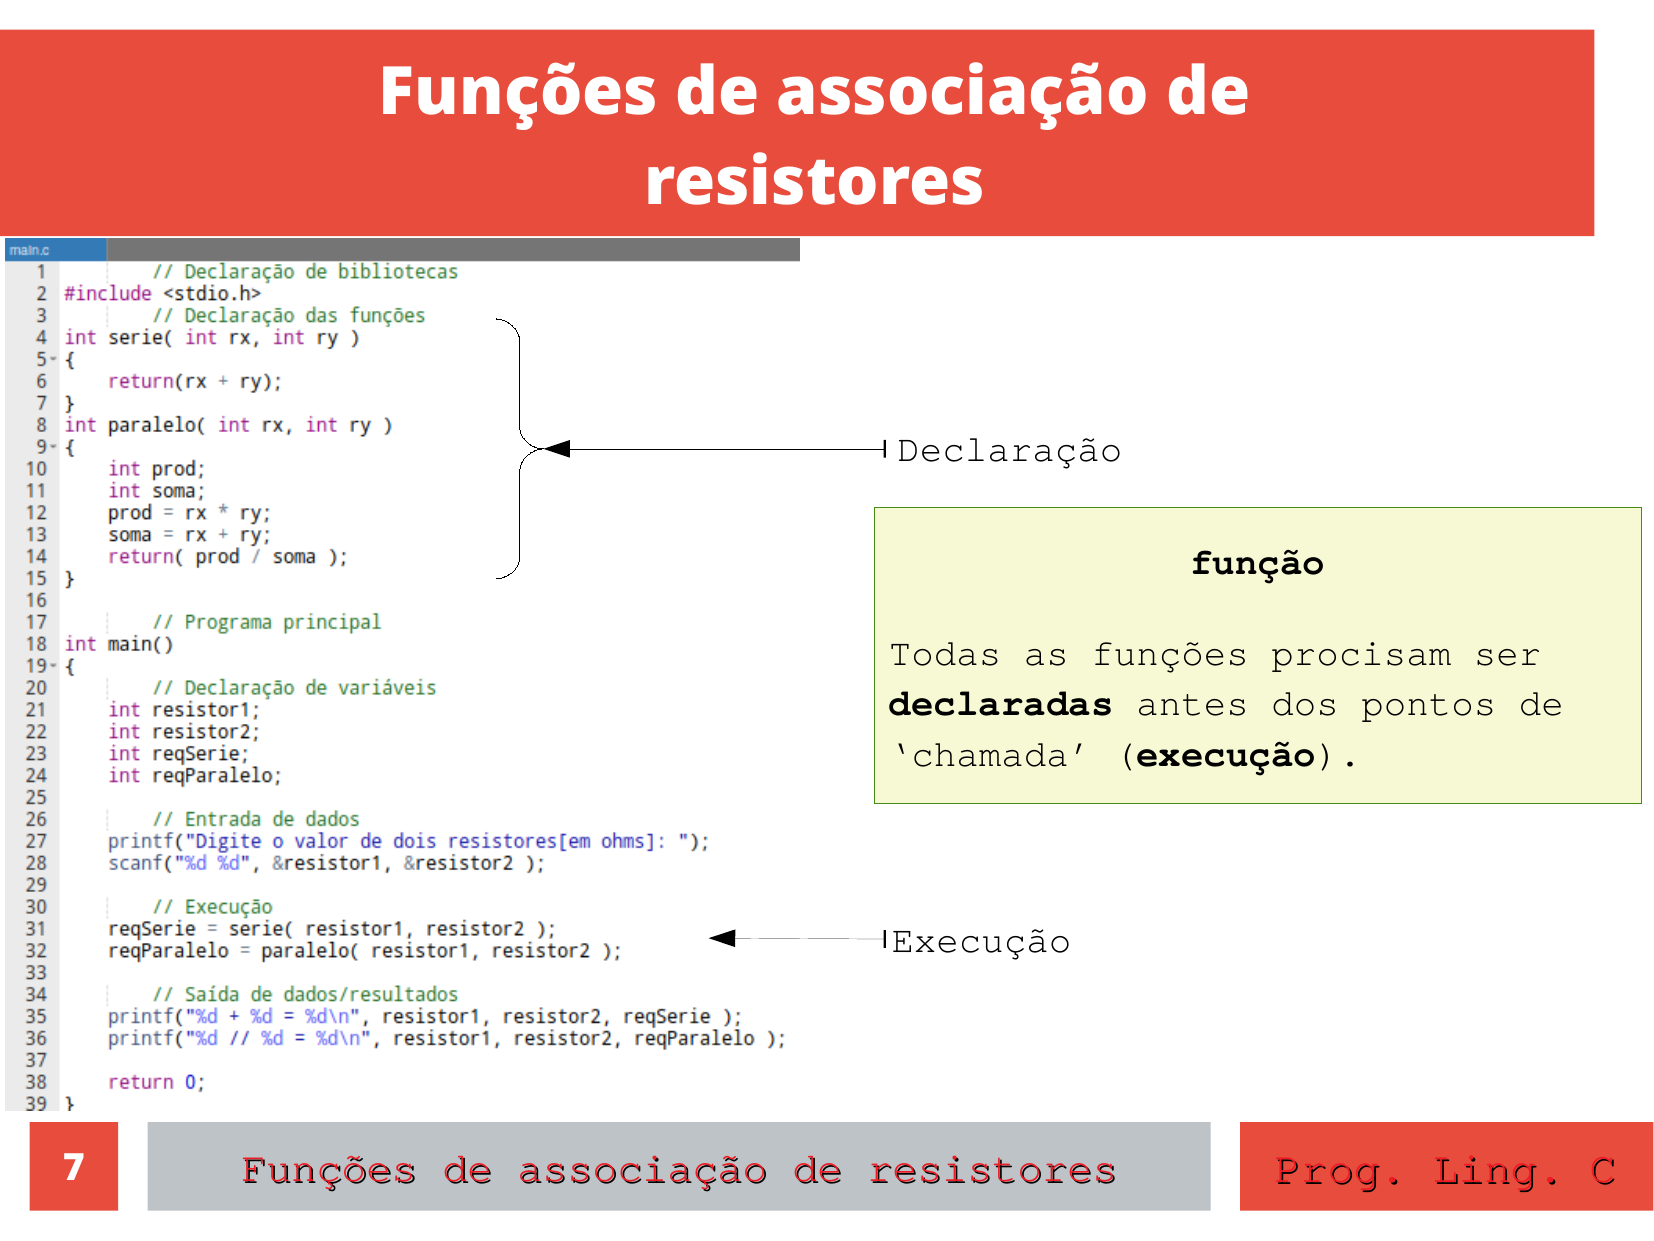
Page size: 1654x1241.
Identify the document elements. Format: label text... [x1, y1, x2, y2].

picture [5, 238, 800, 1111]
text_box Funções de associação de resistores [197, 1133, 1162, 1199]
title Funções de associação de resistores [283, 42, 1347, 225]
text_box Prog. Ling. C [1233, 1133, 1654, 1202]
text_box função Todas as funções procisam ser declaradas antes dos pontos de ‘chamada’ (execução). [874, 507, 1642, 804]
